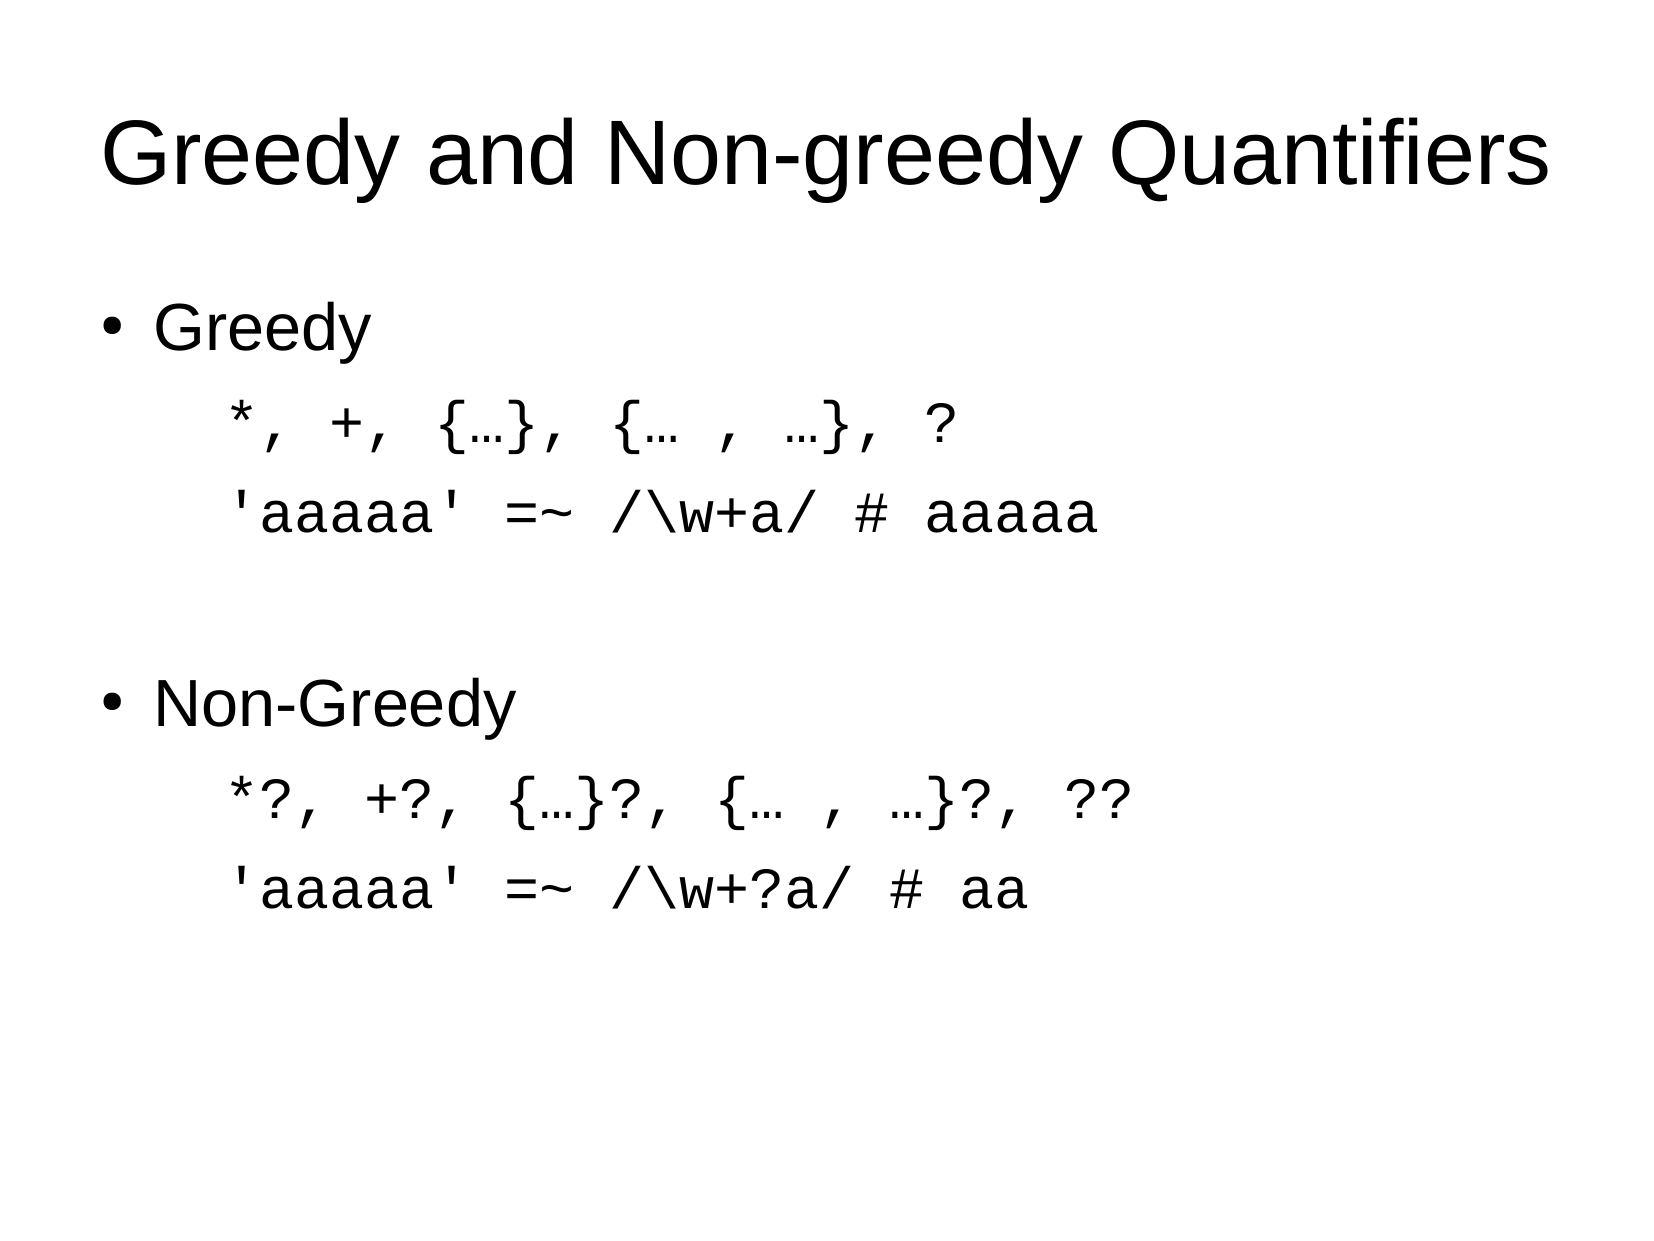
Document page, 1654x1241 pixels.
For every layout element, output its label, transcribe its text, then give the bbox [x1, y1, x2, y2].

title Greedy and Non-greedy Quantifiers [82, 49, 1571, 257]
list Greedy *, +, {…}, {… , …}, ? 'aaaaa' =~ /\w+a/ # aaaaa [82, 290, 1571, 634]
list Non-Greedy *?, +?, {…}?, {… , …}?, ?? 'aaaaa' =~ /\w+?a/ # aa [82, 665, 1571, 1009]
